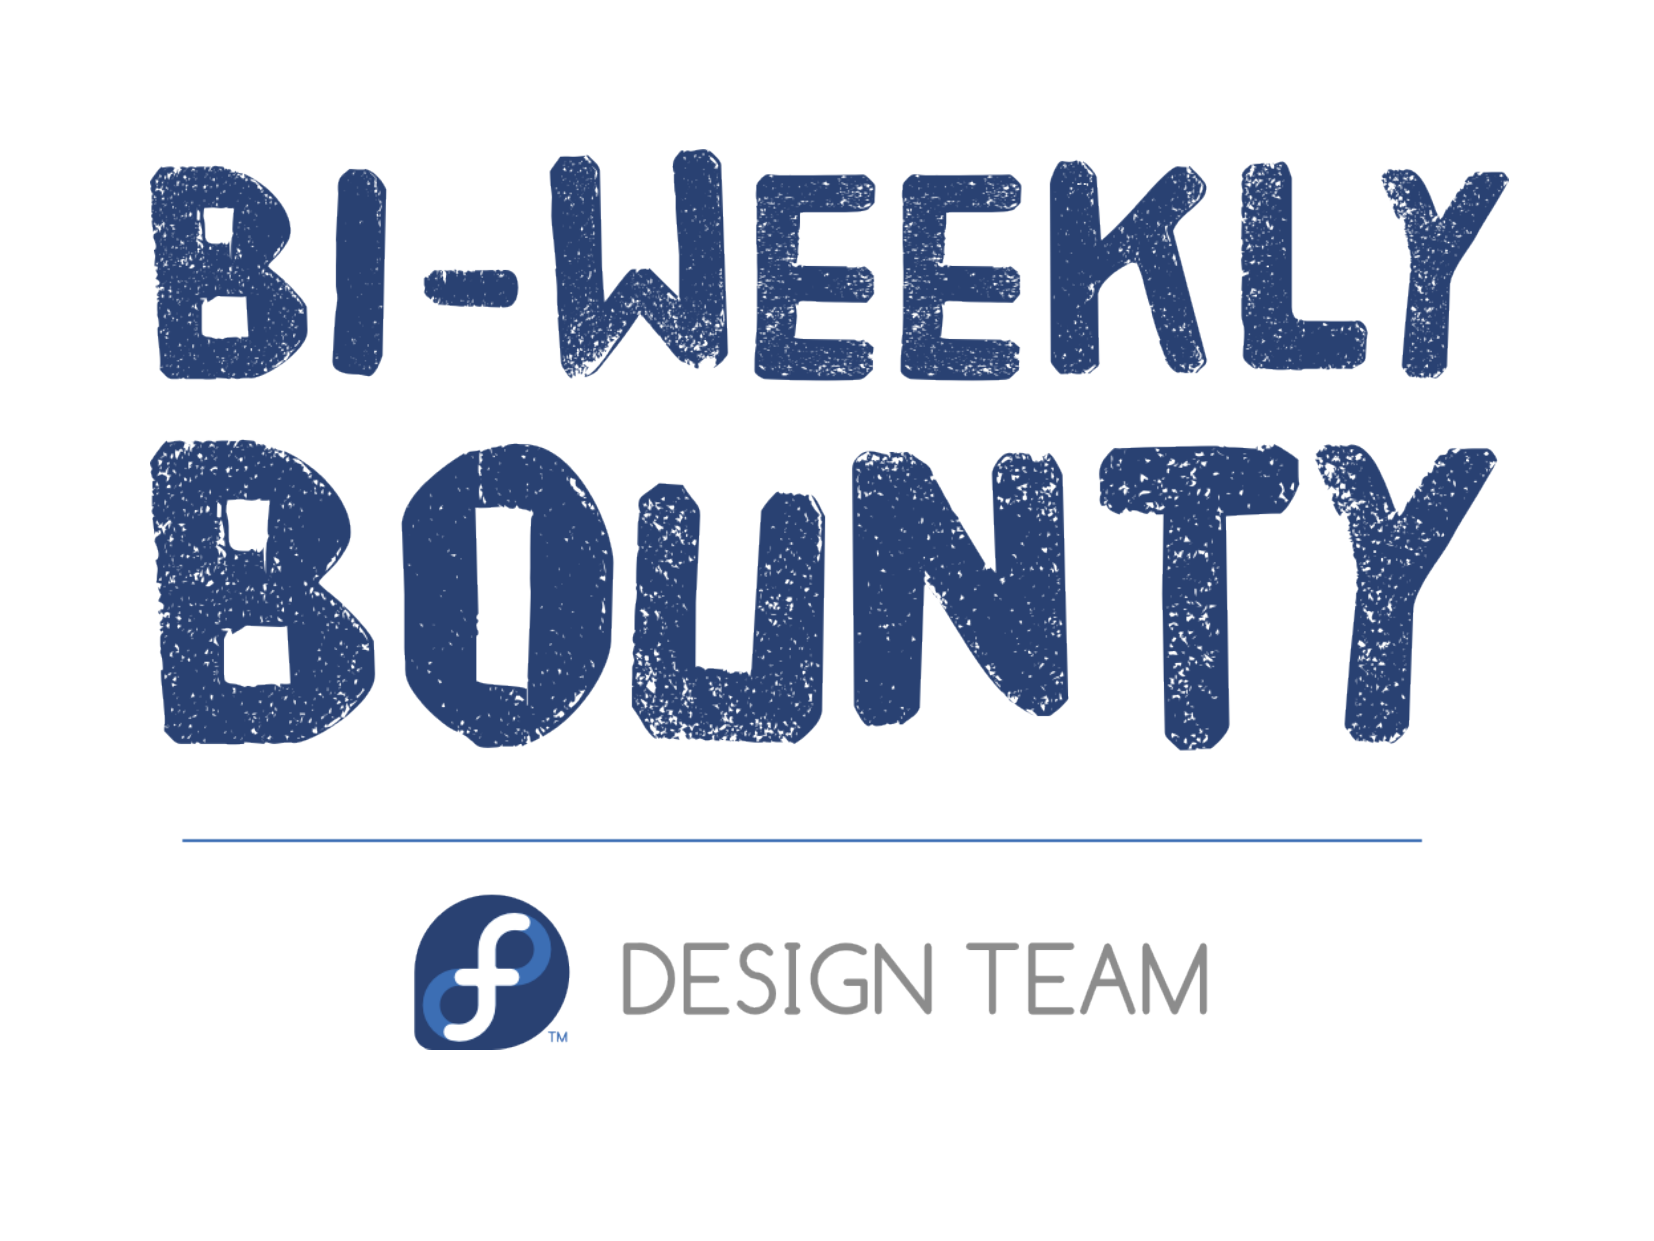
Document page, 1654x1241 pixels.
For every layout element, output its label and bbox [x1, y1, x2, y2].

picture [150, 149, 1509, 1051]
